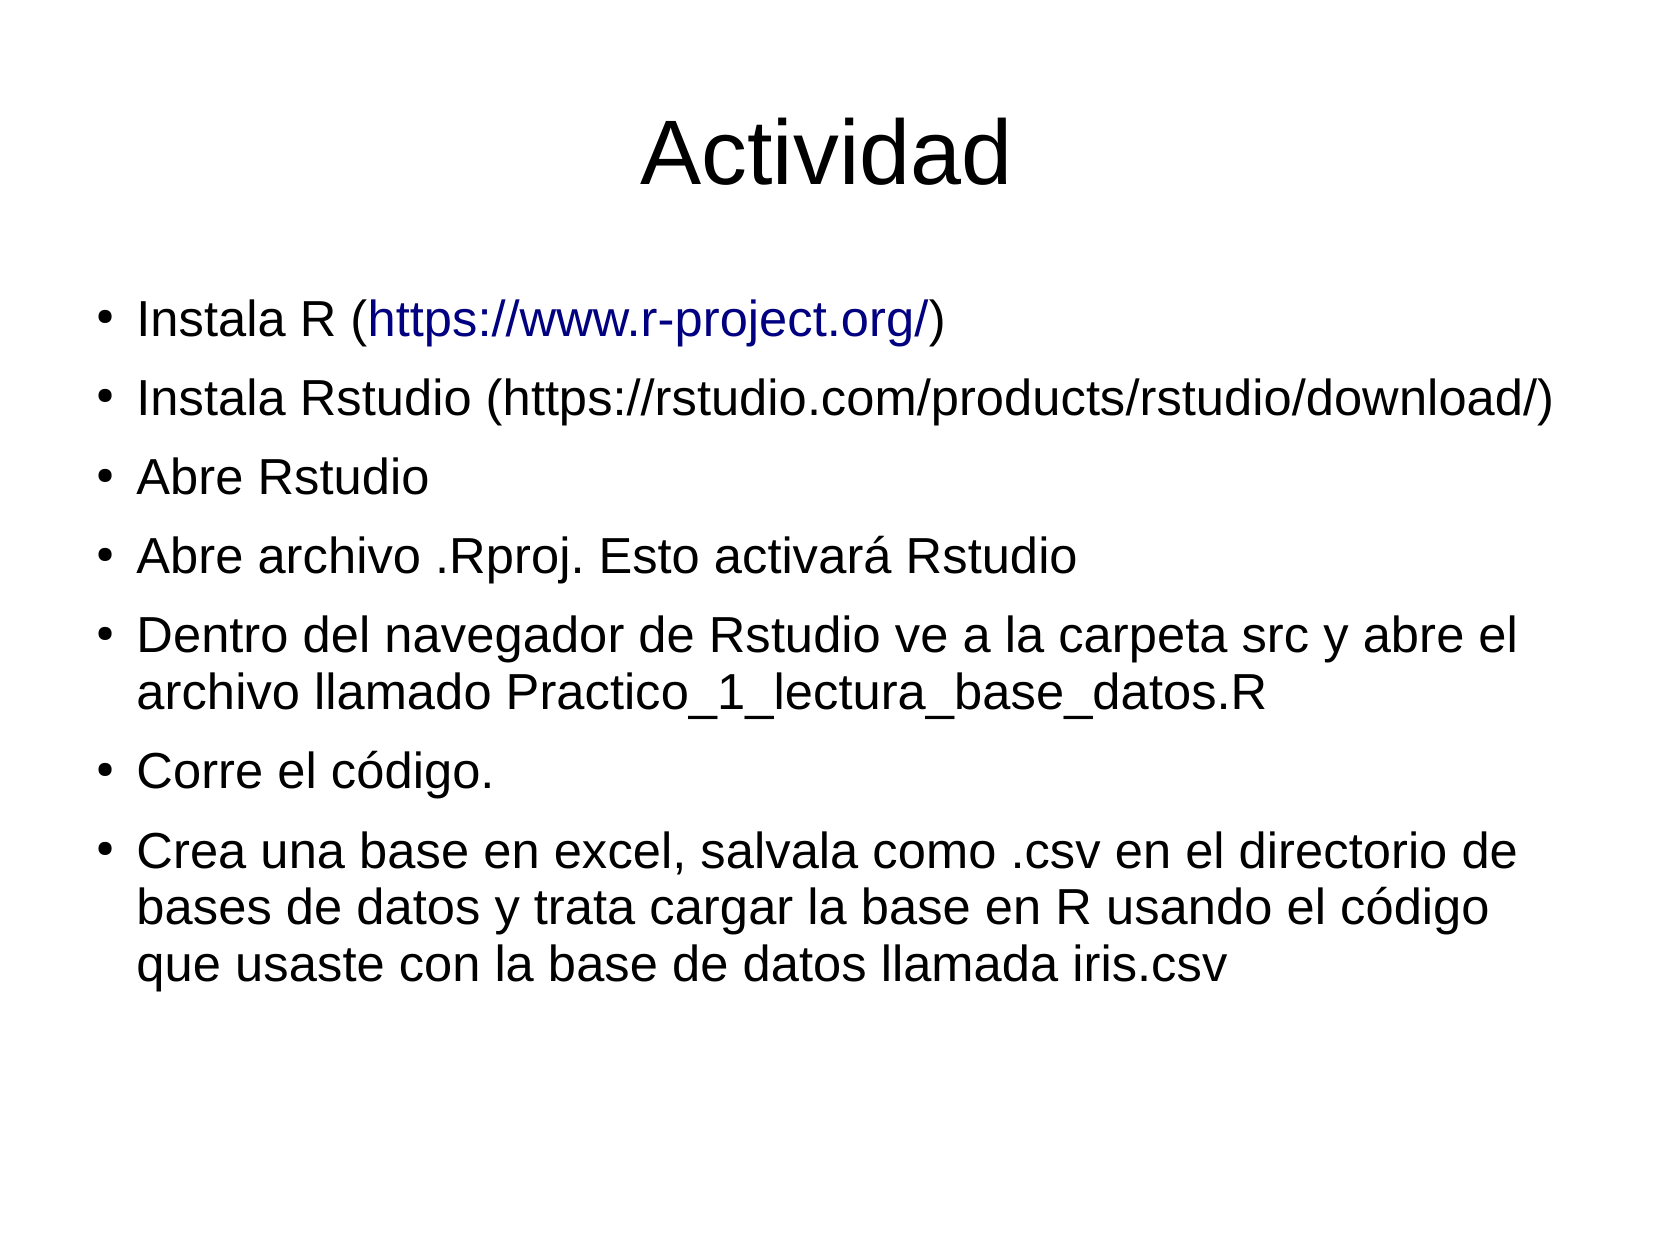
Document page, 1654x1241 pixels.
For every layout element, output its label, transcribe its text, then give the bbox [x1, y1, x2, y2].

title Actividad [82, 49, 1571, 257]
list Instala R (https://www.r-project.org/) Instala Rstudio (https://rstudio.com/products/rstudio/download/) Abre Rstudio Abre archivo .Rproj. Esto activará Rstudio Dentro del navegador de Rstudio ve a la carpeta src y abre el archivo llamado Practico_1_lectura_base_datos.R Corre el código. Crea una base en excel, salvala como .csv en el directorio de bases de datos y trata cargar la base en R usando el código que usaste con la base de datos llamada iris.csv [82, 290, 1571, 1010]
